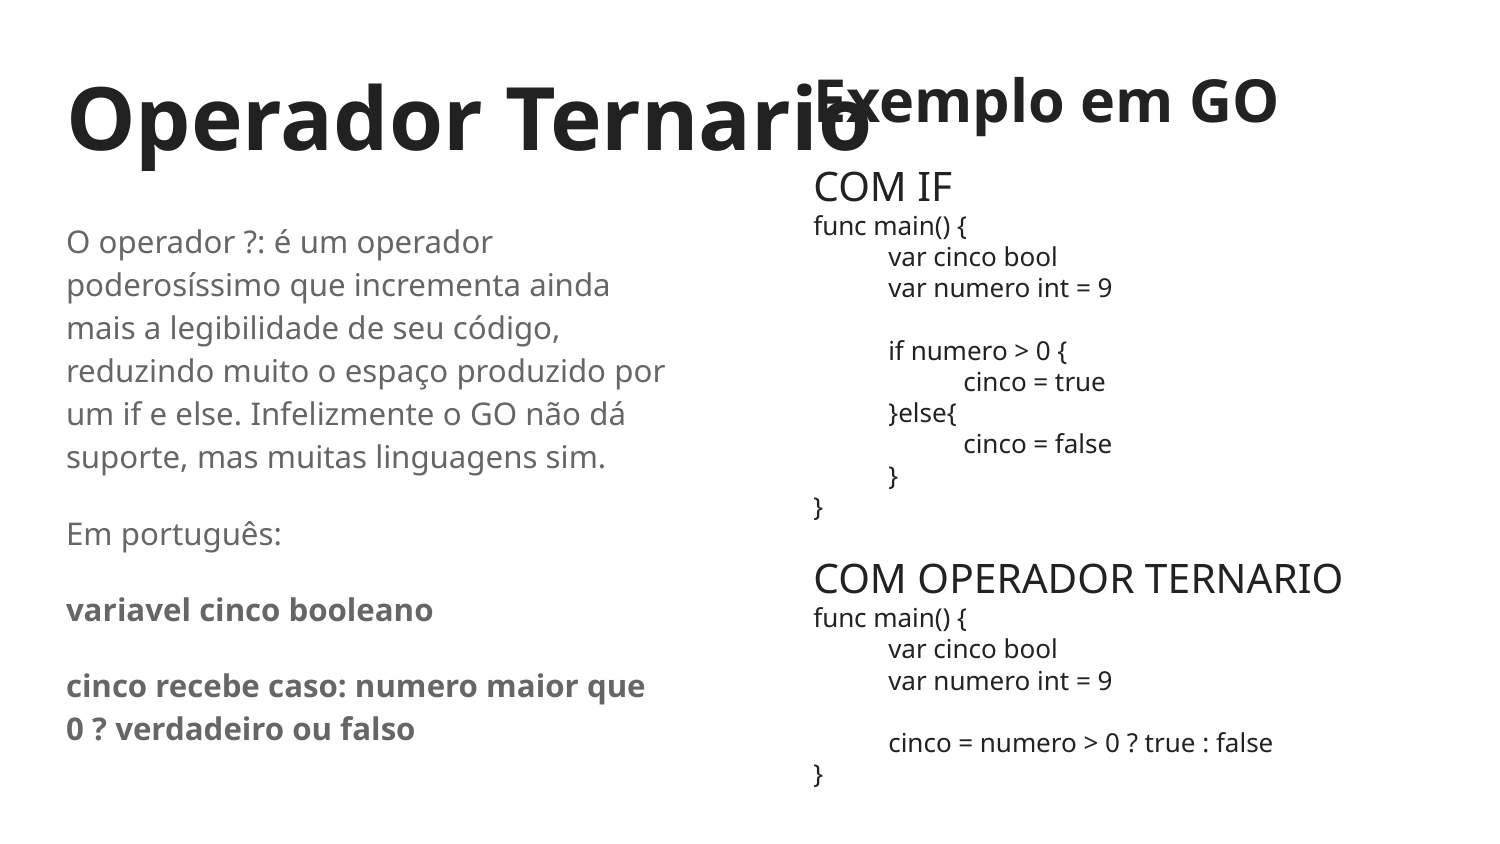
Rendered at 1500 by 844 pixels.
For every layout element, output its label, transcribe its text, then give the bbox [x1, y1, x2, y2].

list O operador ?: é um operador poderosíssimo que incrementa ainda mais a legibilidade de seu código, reduzindo muito o espaço produzido por um if e else. Infelizmente o GO não dá suporte, mas muitas linguagens sim. Em português: variavel cinco booleano cinco recebe caso: numero maior que 0 ? verdadeiro ou falso [51, 201, 701, 750]
title Operador Ternario [51, 48, 798, 180]
text_box Exemplo em GO COM IF func main() { var cinco bool var numero int = 9 if numero > 0 { cinco = true }else{ cinco = false } } COM OPERADOR TERNARIO func main() { var cinco bool var numero int = 9 cinco = numero > 0 ? true : false } [798, 47, 1489, 823]
